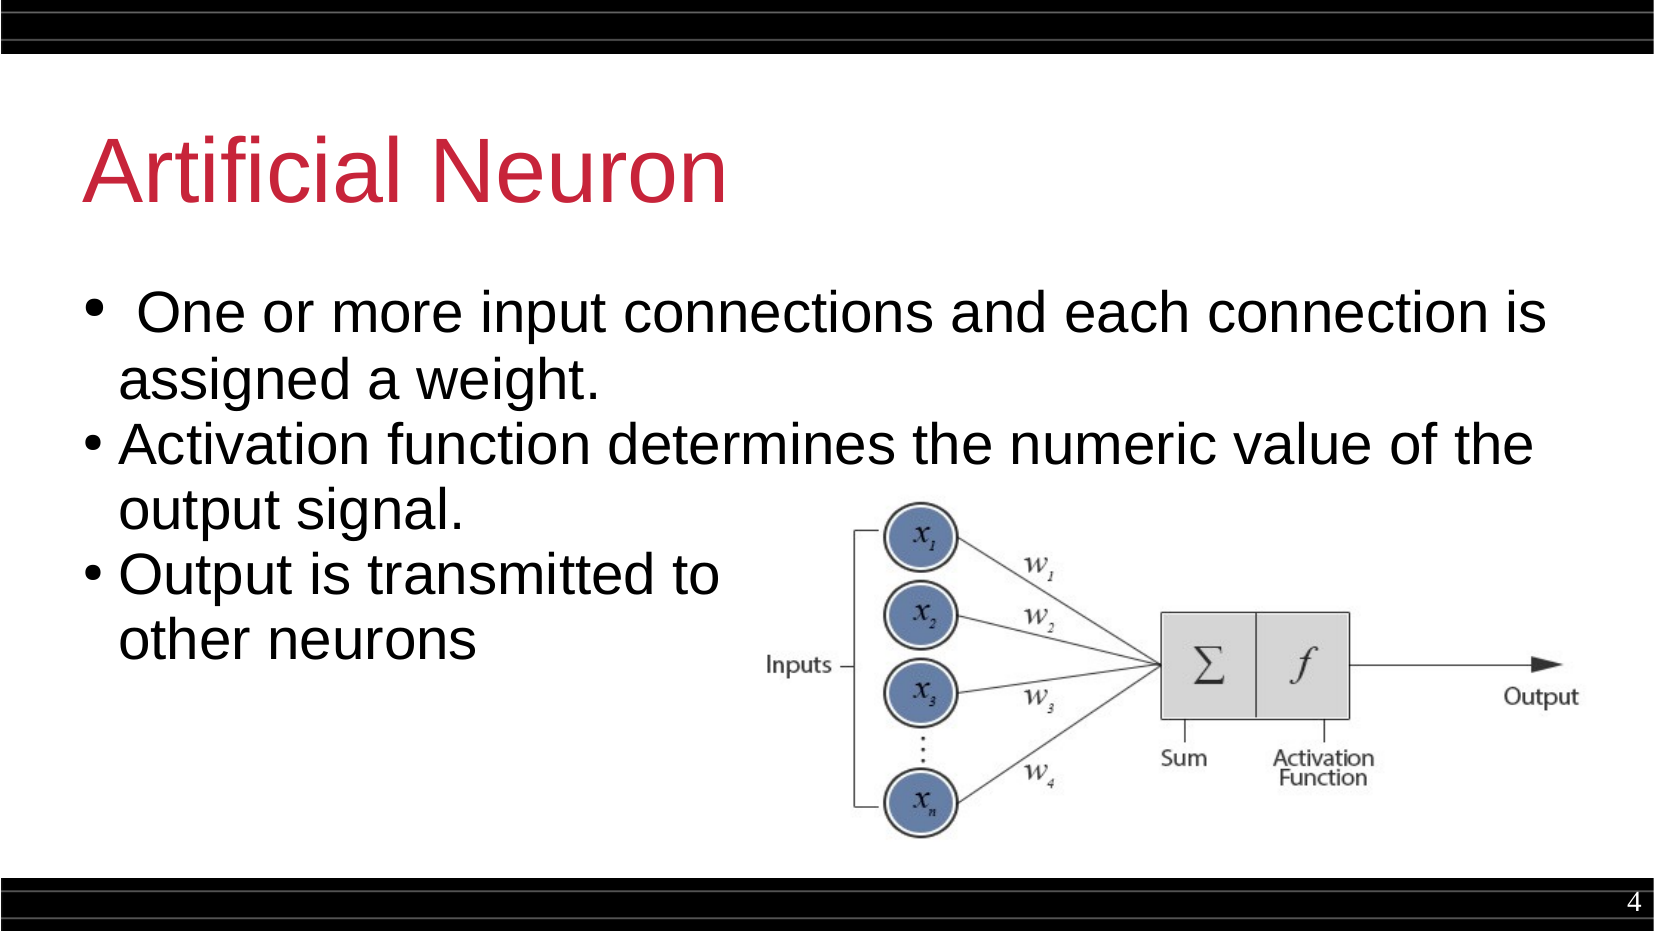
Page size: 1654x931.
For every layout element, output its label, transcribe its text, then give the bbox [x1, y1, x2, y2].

subtitle One or more input connections and each connection is assigned a weight. Activation function determines the numeric value of the output signal. Output is transmitted to other neurons [82, 271, 1571, 758]
picture [1, 878, 1654, 931]
title Artificial Neuron [82, 92, 1571, 249]
picture [1, 0, 1654, 54]
picture [744, 484, 1607, 851]
